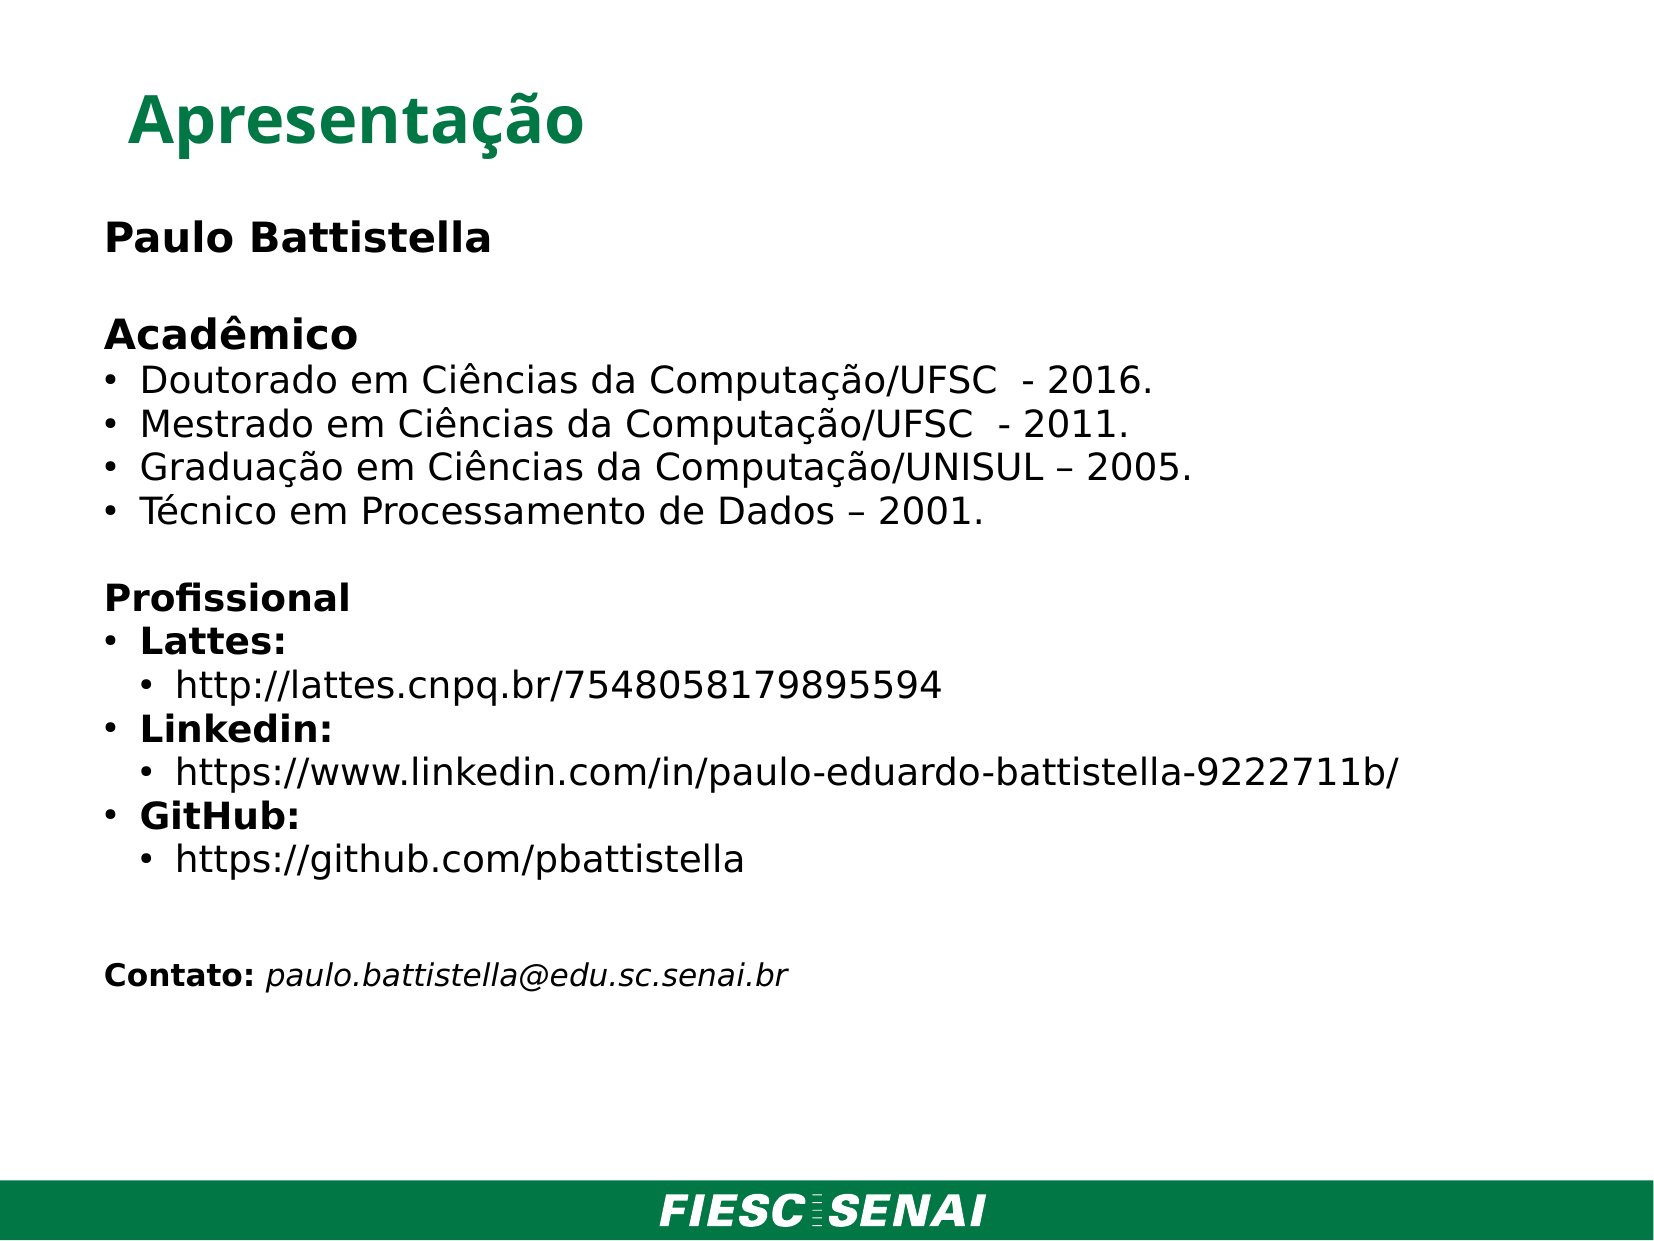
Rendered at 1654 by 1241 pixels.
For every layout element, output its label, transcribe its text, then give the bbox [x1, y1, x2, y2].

text_box Apresentação [113, 39, 1540, 200]
text_box Paulo Battistella Acadêmico Doutorado em Ciências da Computação/UFSC - 2016. Mestrado em Ciências da Computação/UFSC - 2011. Graduação em Ciências da Computação/UNISUL – 2005. Técnico em Processamento de Dados – 2001. Profissional Lattes: http://lattes.cnpq.br/7548058179895594 Linkedin: https://www.linkedin.com/in/paulo-eduardo-battistella-9222711b/ GitHub: https://github.com/pbattistella Contato: paulo.battistella@edu.sc.senai.br [89, 206, 1613, 1182]
